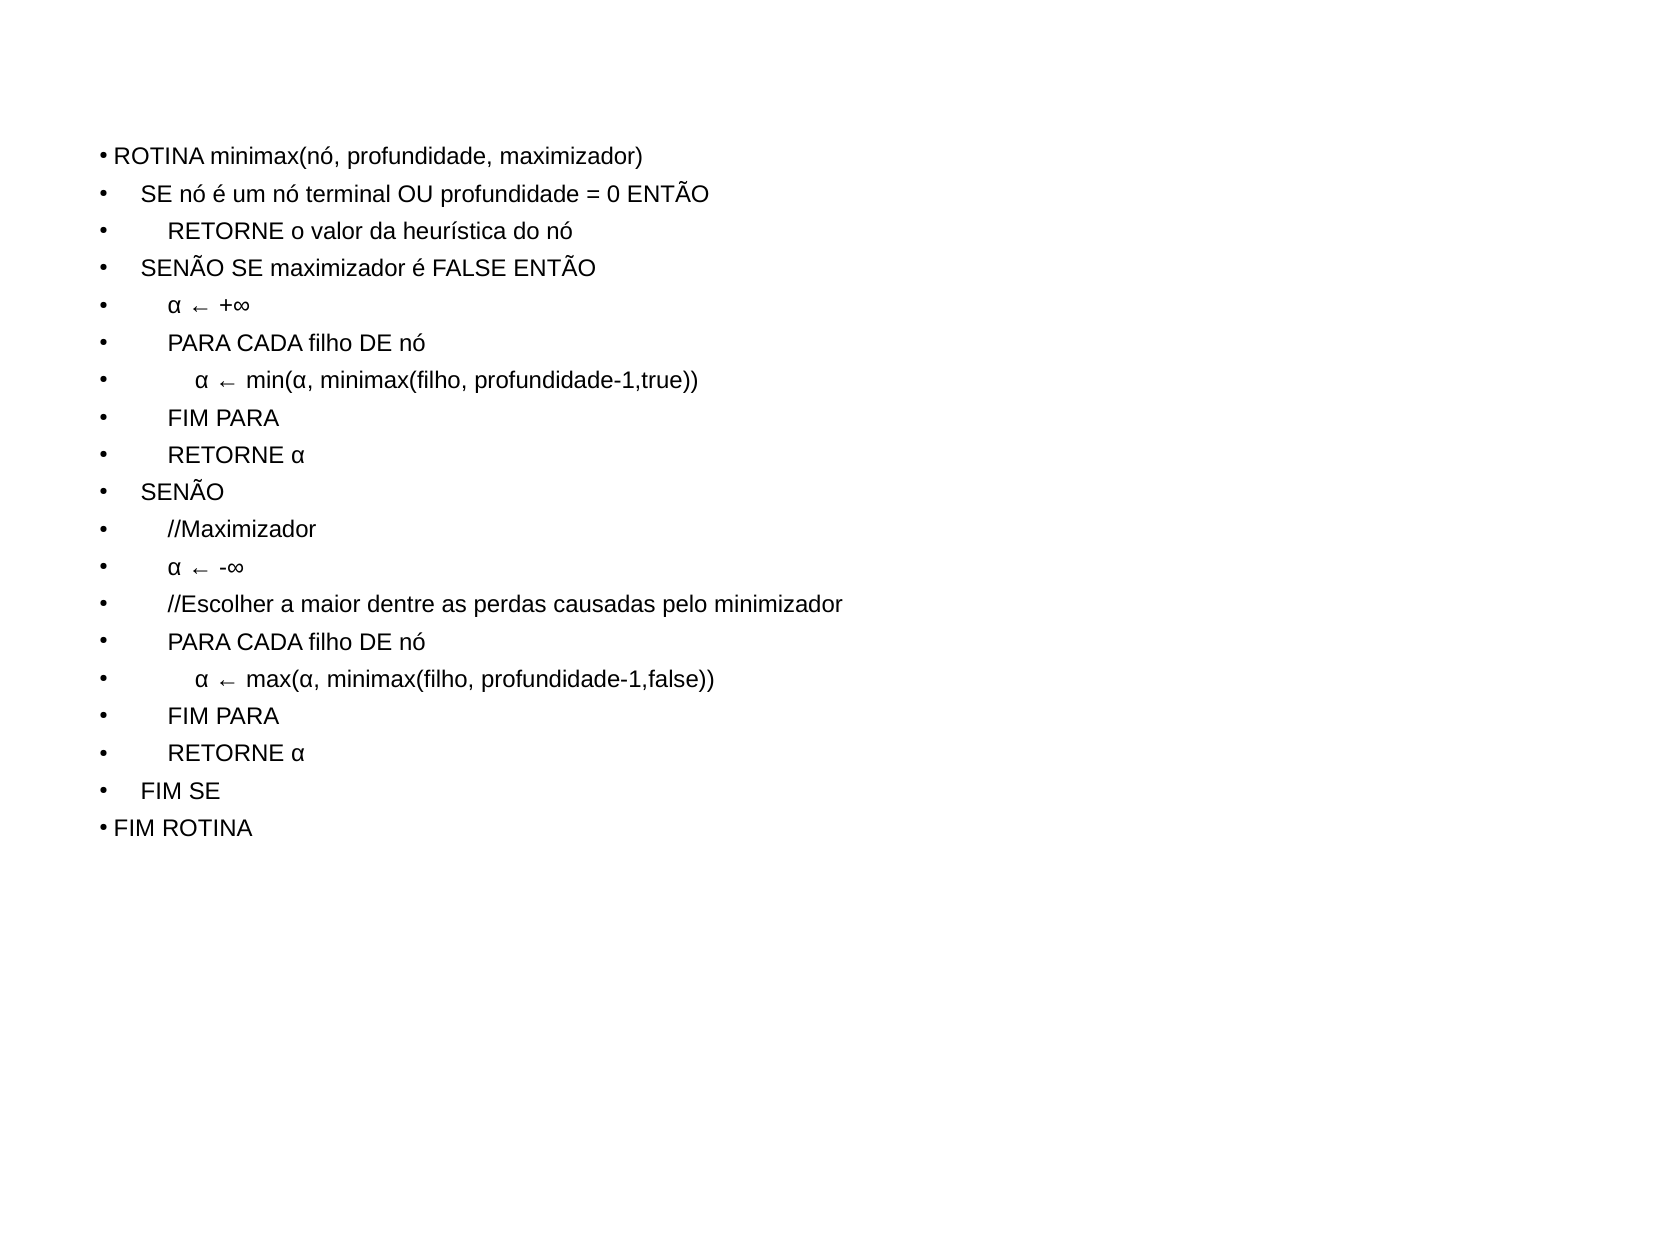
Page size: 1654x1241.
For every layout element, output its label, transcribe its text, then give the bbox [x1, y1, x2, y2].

list ROTINA minimax(nó, profundidade, maximizador) SE nó é um nó terminal OU profundidade = 0 ENTÃO RETORNE o valor da heurística do nó SENÃO SE maximizador é FALSE ENTÃO α ← +∞ PARA CADA filho DE nó α ← min(α, minimax(filho, profundidade-1,true)) FIM PARA RETORNE α SENÃO //Maximizador α ← -∞ //Escolher a maior dentre as perdas causadas pelo minimizador PARA CADA filho DE nó α ← max(α, minimax(filho, profundidade-1,false)) FIM PARA RETORNE α FIM SE FIM ROTINA [94, 142, 1583, 863]
